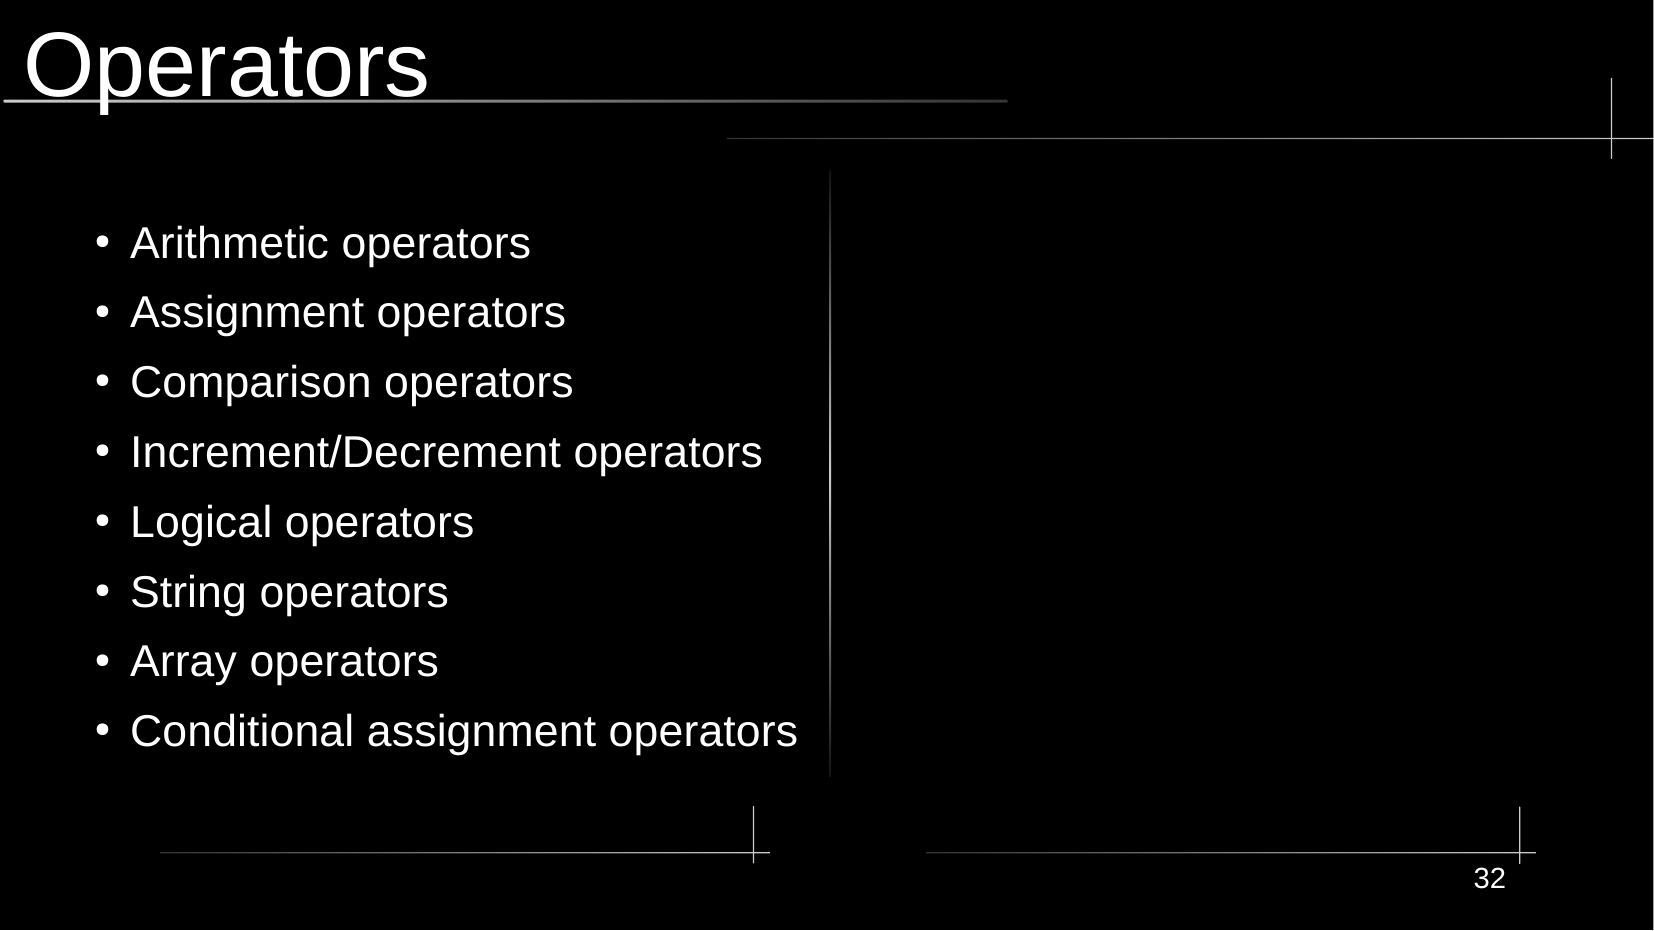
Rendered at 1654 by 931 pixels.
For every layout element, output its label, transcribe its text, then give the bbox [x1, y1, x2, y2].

title Operators [23, 11, 1589, 119]
list Arithmetic operators Assignment operators Comparison operators Increment/Decrement operators Logical operators String operators Array operators Conditional assignment operators [82, 217, 1571, 758]
